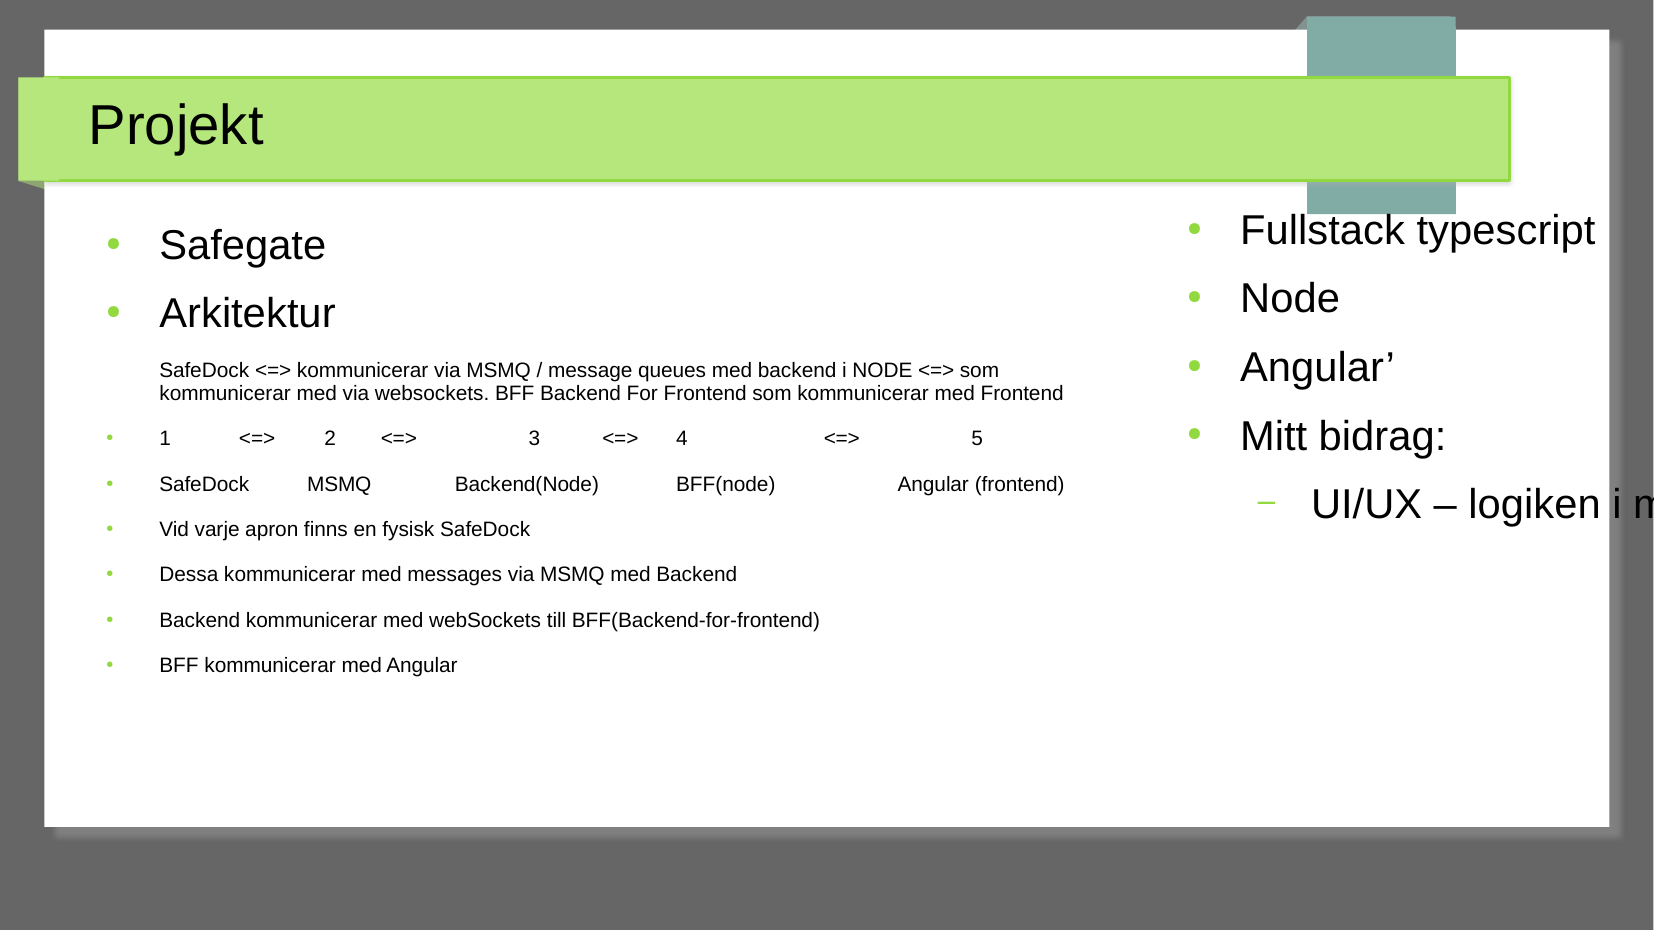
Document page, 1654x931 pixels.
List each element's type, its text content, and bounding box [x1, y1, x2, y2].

list Safegate Arkitektur SafeDock <=> kommunicerar via MSMQ / message queues med backend i NODE <=> som kommunicerar med via websockets. BFF Backend For Frontend som kommunicerar med Frontend 1 <=> 2 <=> 3 <=> 4 <=> 5 SafeDock MSMQ Backend(Node) BFF(node) Angular (frontend) Vid varje apron finns en fysisk SafeDock Dessa kommunicerar med messages via MSMQ med Backend Backend kommunicerar med webSockets till BFF(Backend-for-frontend) BFF kommunicerar med Angular [88, 221, 1093, 813]
list Fullstack typescript Node Angular’ Mitt bidrag: UI/UX – logiken i meny [1169, 206, 1654, 798]
title Projekt [88, 73, 1506, 178]
